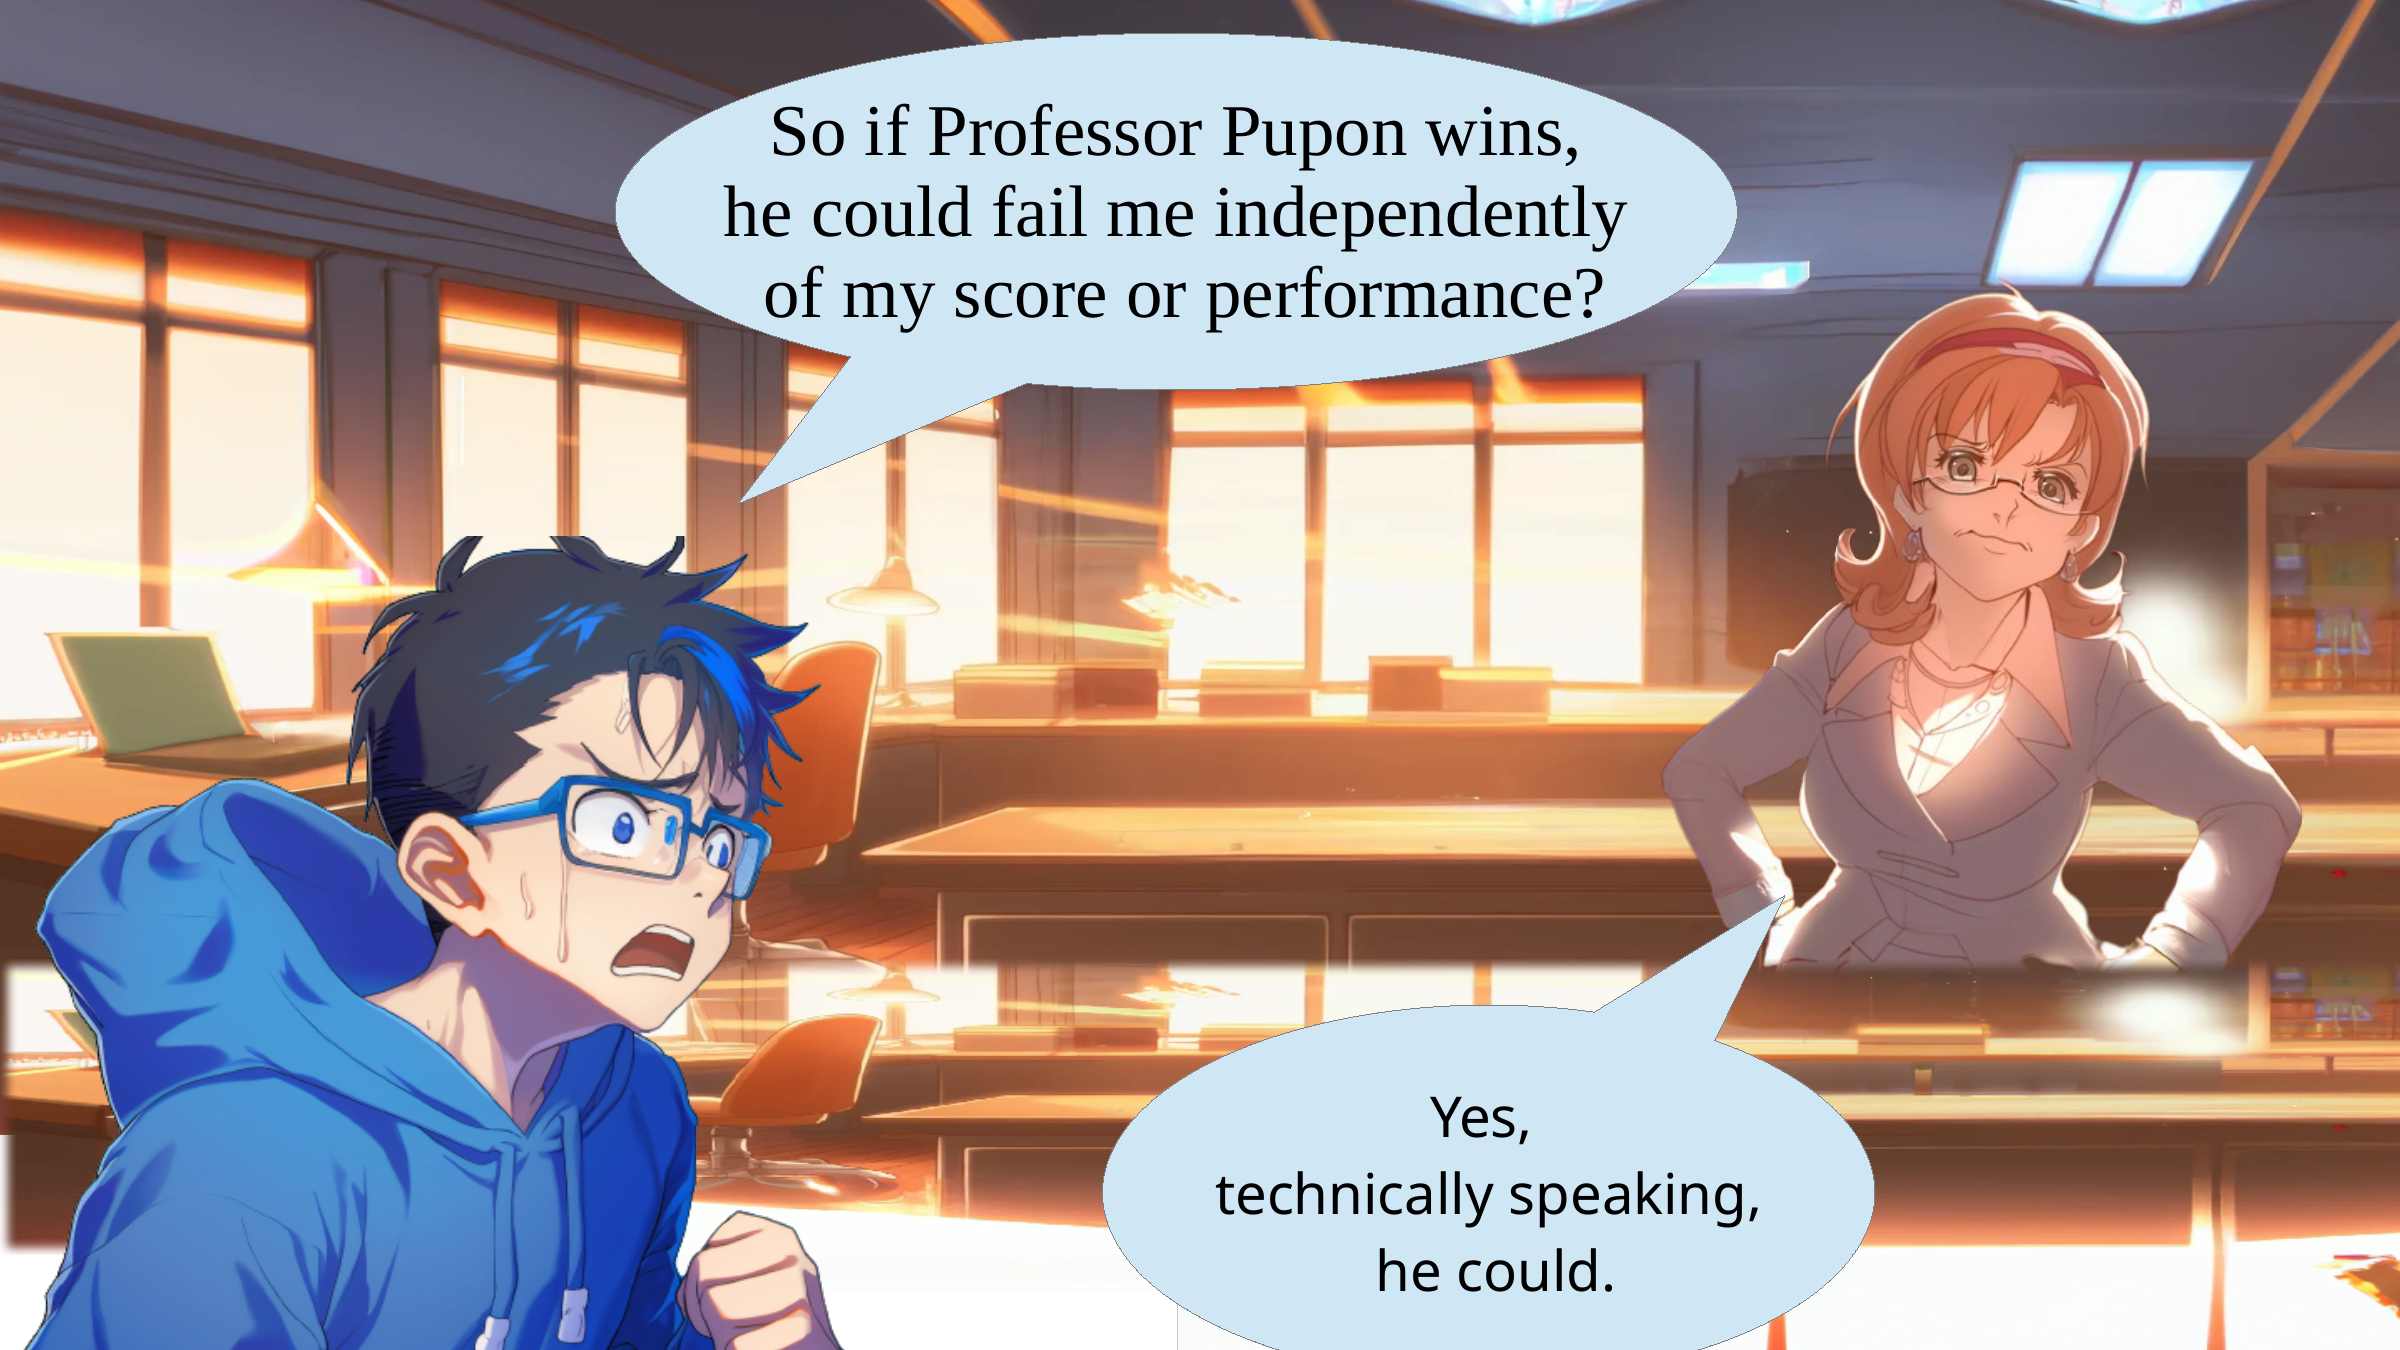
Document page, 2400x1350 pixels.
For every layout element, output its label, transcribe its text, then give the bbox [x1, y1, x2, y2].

picture [0, 0, 2400, 1350]
text_box So if Professor Pupon wins, he could fail me independently of my score or performance? [615, 33, 1738, 504]
text_box Yes, technically speaking, he could. [1102, 895, 1876, 1350]
